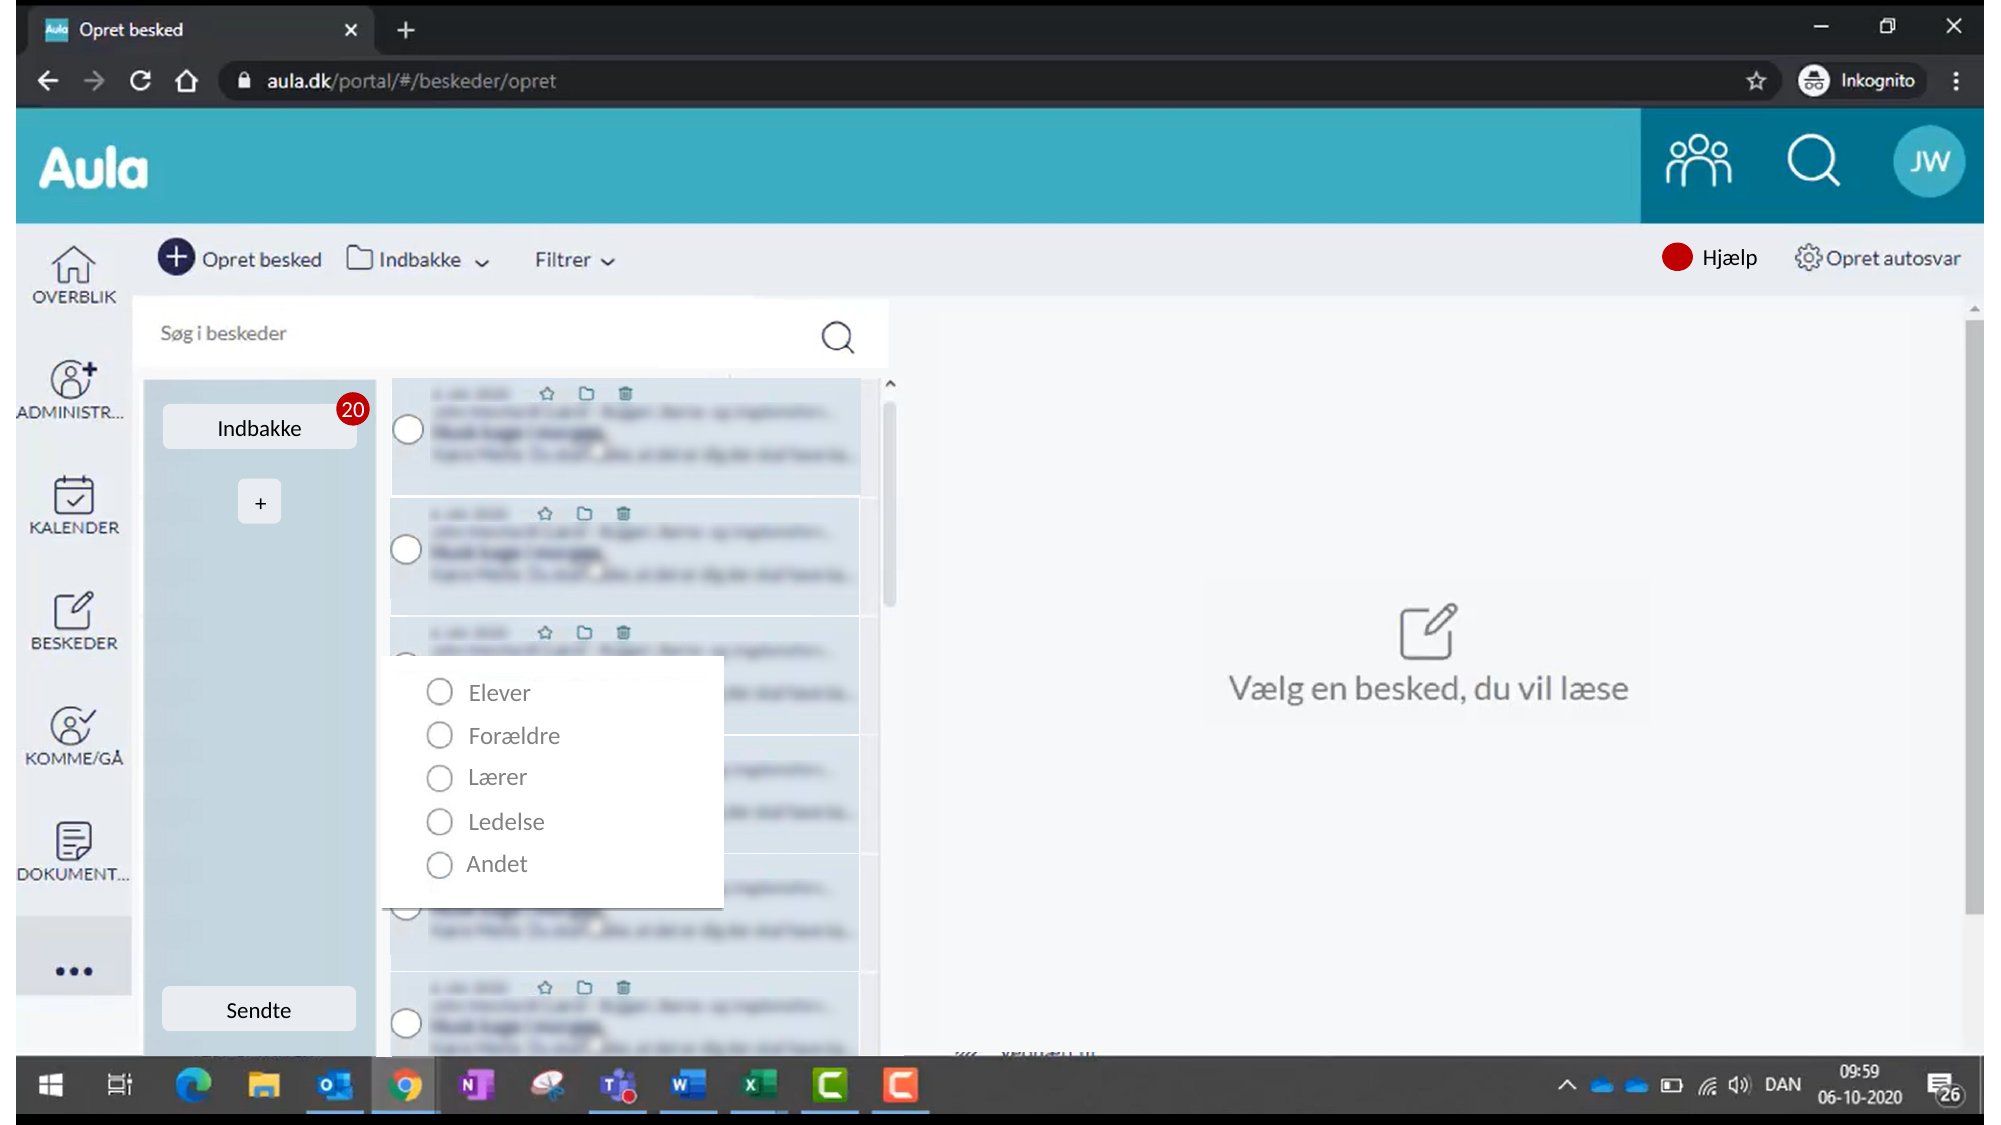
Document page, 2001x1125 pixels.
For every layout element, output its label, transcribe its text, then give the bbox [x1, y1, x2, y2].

text_box Sendte [162, 986, 357, 1032]
picture [1785, 128, 1840, 186]
text_box 20 [326, 387, 392, 431]
picture [1666, 131, 1732, 191]
text_box Elever [453, 669, 637, 715]
text_box Lærer [453, 752, 636, 798]
text_box + [237, 478, 282, 524]
picture [1893, 126, 1965, 197]
text_box Ledelse [453, 798, 637, 844]
text_box Andet [451, 840, 634, 886]
text_box Hjælp [1687, 235, 1774, 279]
text_box [1662, 242, 1687, 271]
text_box Forældre [453, 715, 637, 758]
text_box Indbakke [162, 403, 357, 449]
picture [16, 0, 1984, 1125]
